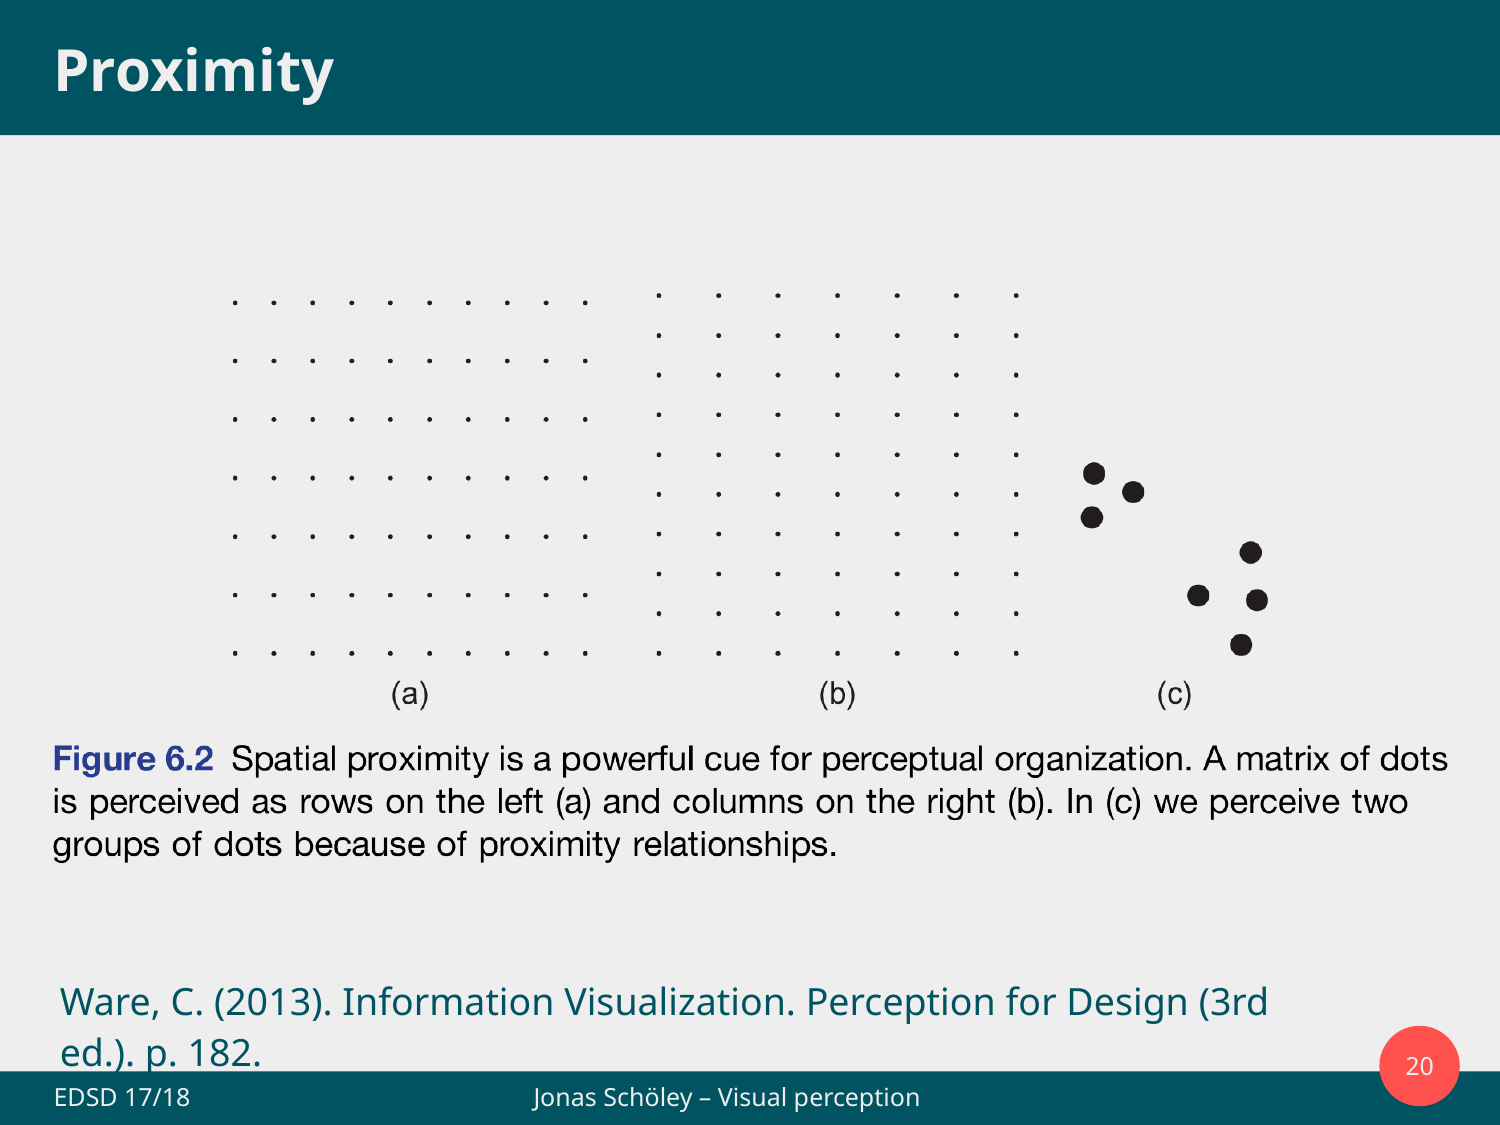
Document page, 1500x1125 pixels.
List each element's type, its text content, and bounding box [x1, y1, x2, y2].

title Proximity [53, 0, 1447, 141]
picture [46, 256, 1454, 869]
text_box Ware, C. (2013). Information Visualization. Perception for Design (3rd ed.). p. 182. [45, 968, 1291, 1033]
